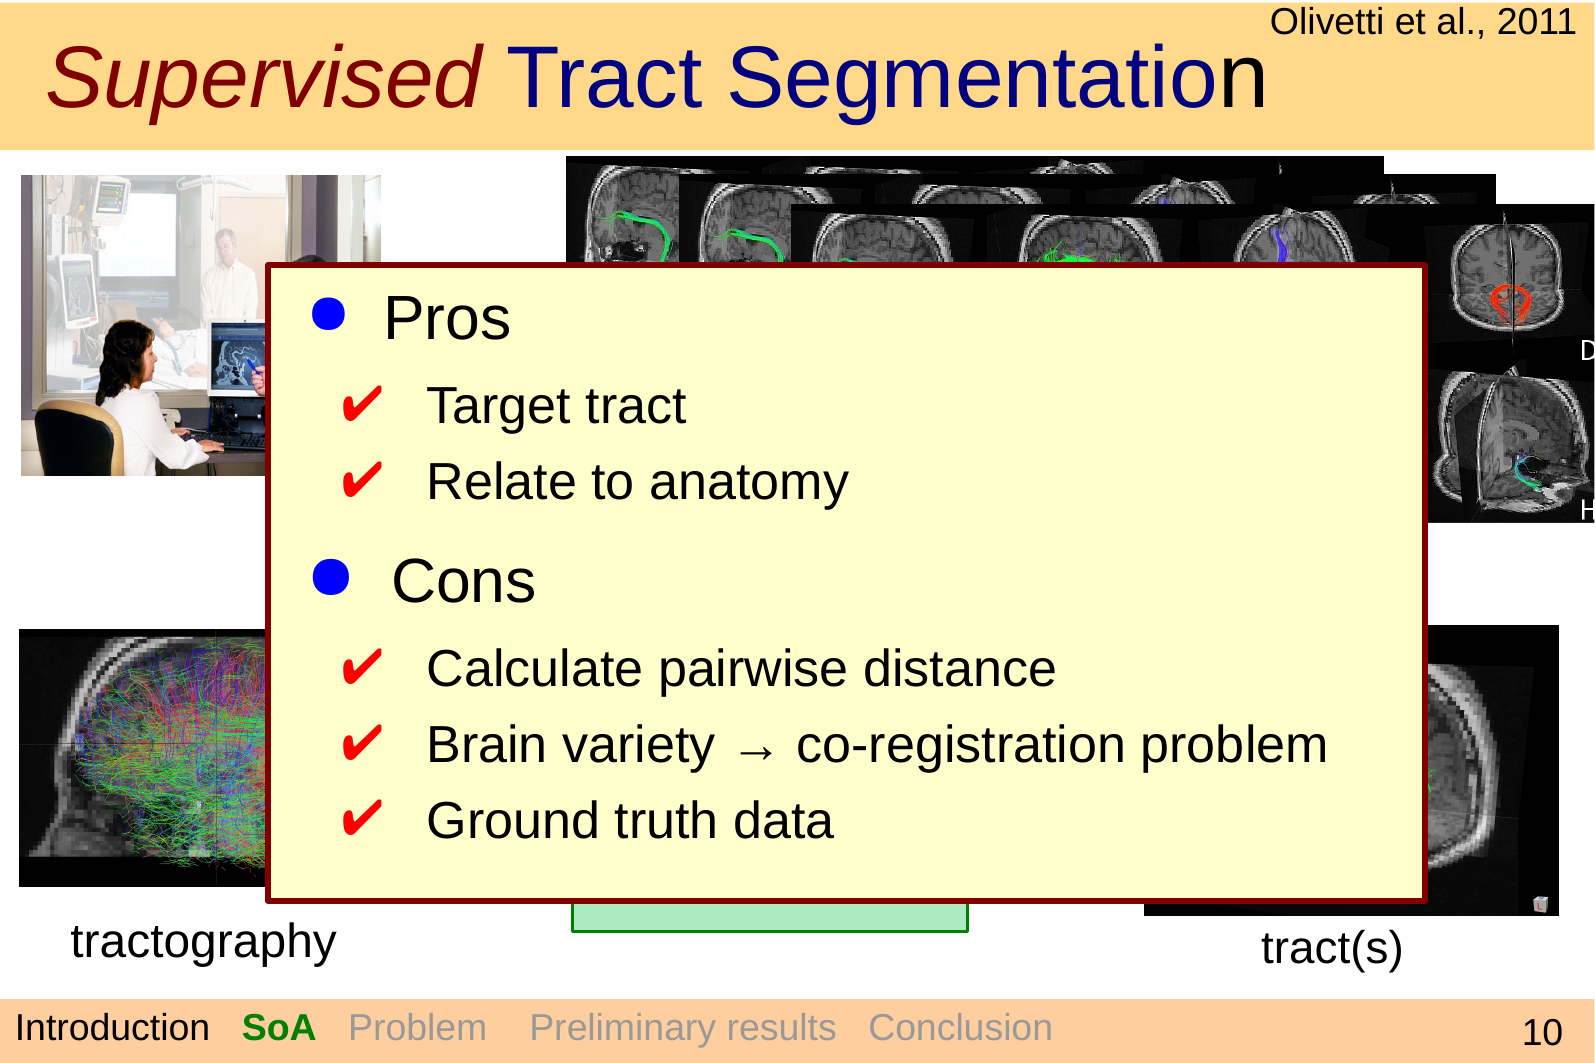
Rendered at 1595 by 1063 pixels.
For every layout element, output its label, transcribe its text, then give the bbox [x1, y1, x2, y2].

title Supervised Tract Segmentation [0, 2, 1595, 151]
text_box <number> [1377, 1003, 1579, 1063]
picture [19, 629, 265, 887]
list Olivetti et al., 2011 [1052, 0, 1578, 64]
picture [566, 156, 1595, 524]
list tractography [0, 913, 421, 989]
picture [1144, 625, 1559, 916]
picture [21, 175, 381, 476]
list Pros Target tract Relate to anatomy Cons Calculate pairwise distance Brain variety → co-registration problem Ground truth data [268, 264, 1426, 902]
text_box Introduction SoA Problem Preliminary results Conclusion [0, 999, 1595, 1063]
list Classifier (Ada Boost, SVM, ect) [572, 904, 968, 932]
list tract(s) [1070, 921, 1595, 985]
